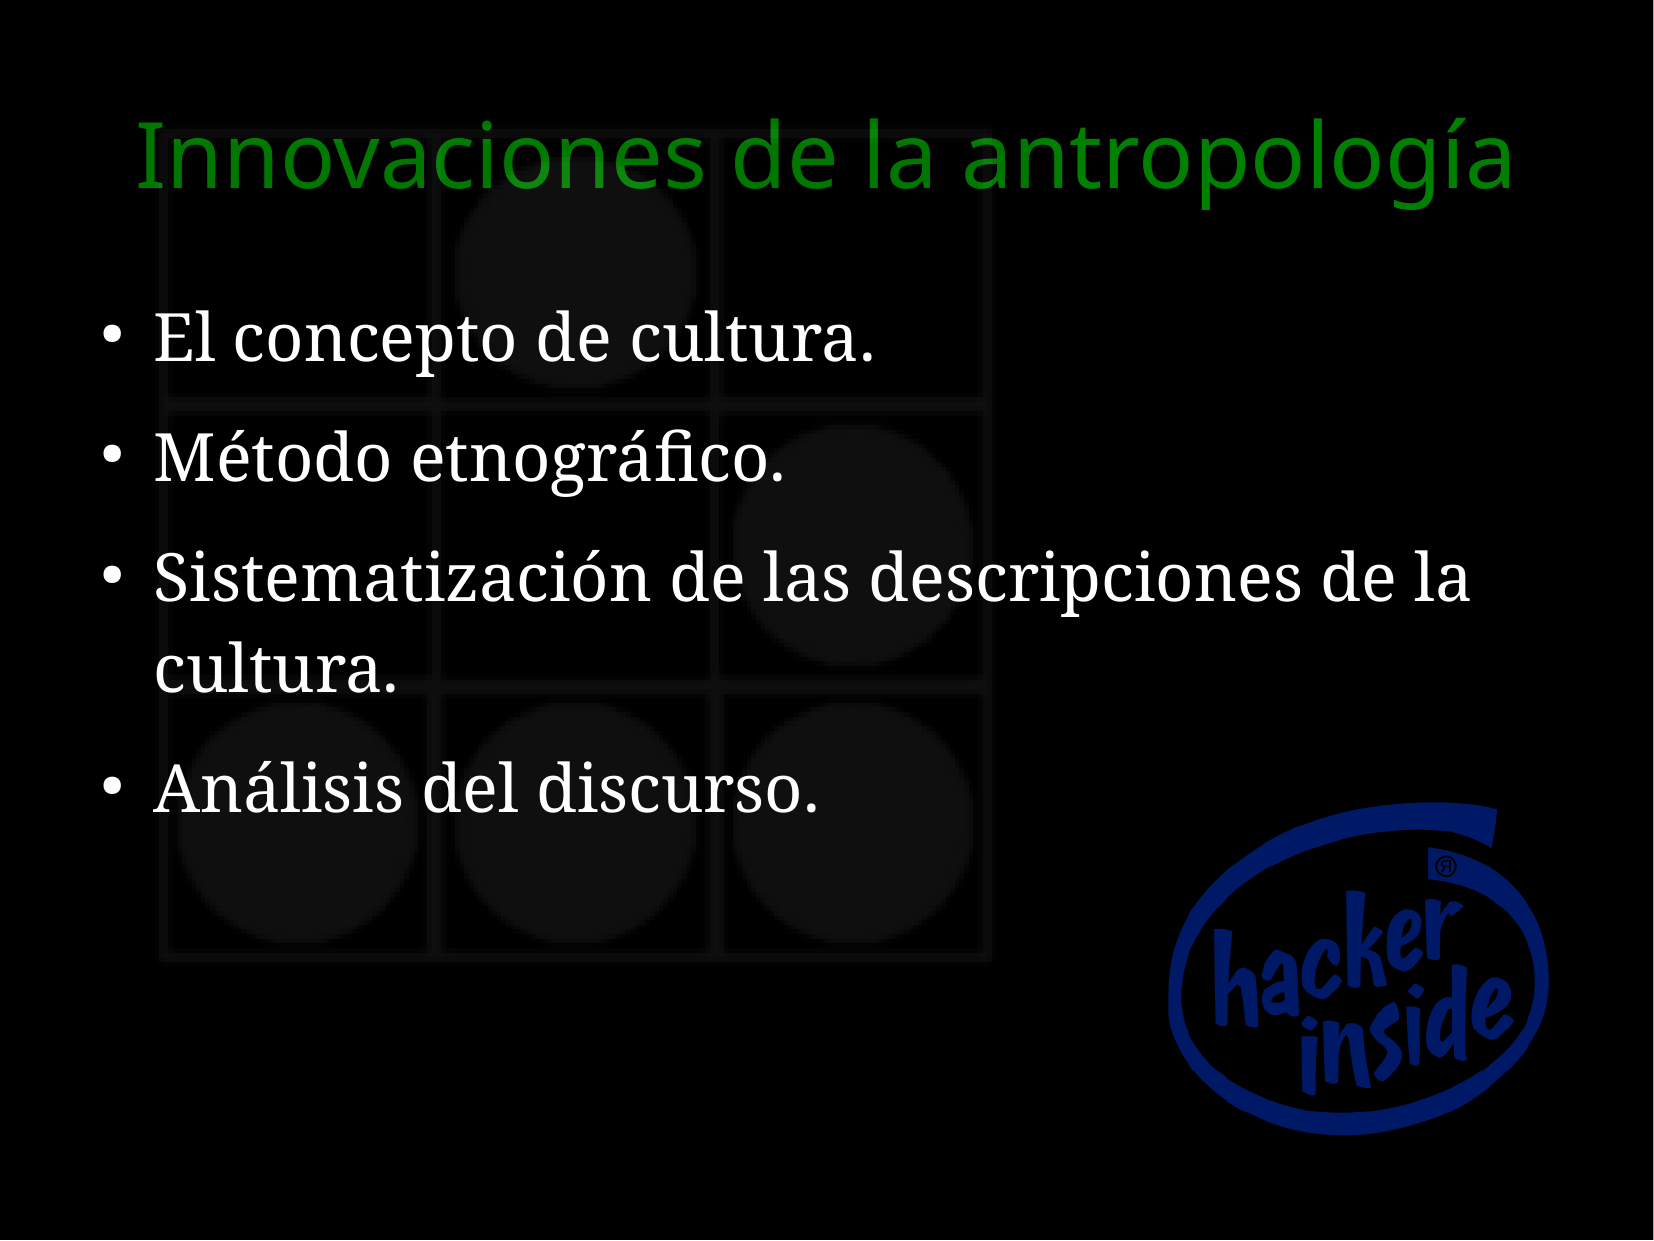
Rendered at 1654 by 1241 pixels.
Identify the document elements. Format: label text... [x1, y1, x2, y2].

picture [118, 88, 1034, 290]
picture [1151, 1109, 1565, 1152]
list El concepto de cultura. Método etnográfico. Sistematización de las descripciones de la cultura. Análisis del discurso. [82, 290, 1571, 1109]
title Innovaciones de la antropología [82, 49, 1571, 257]
